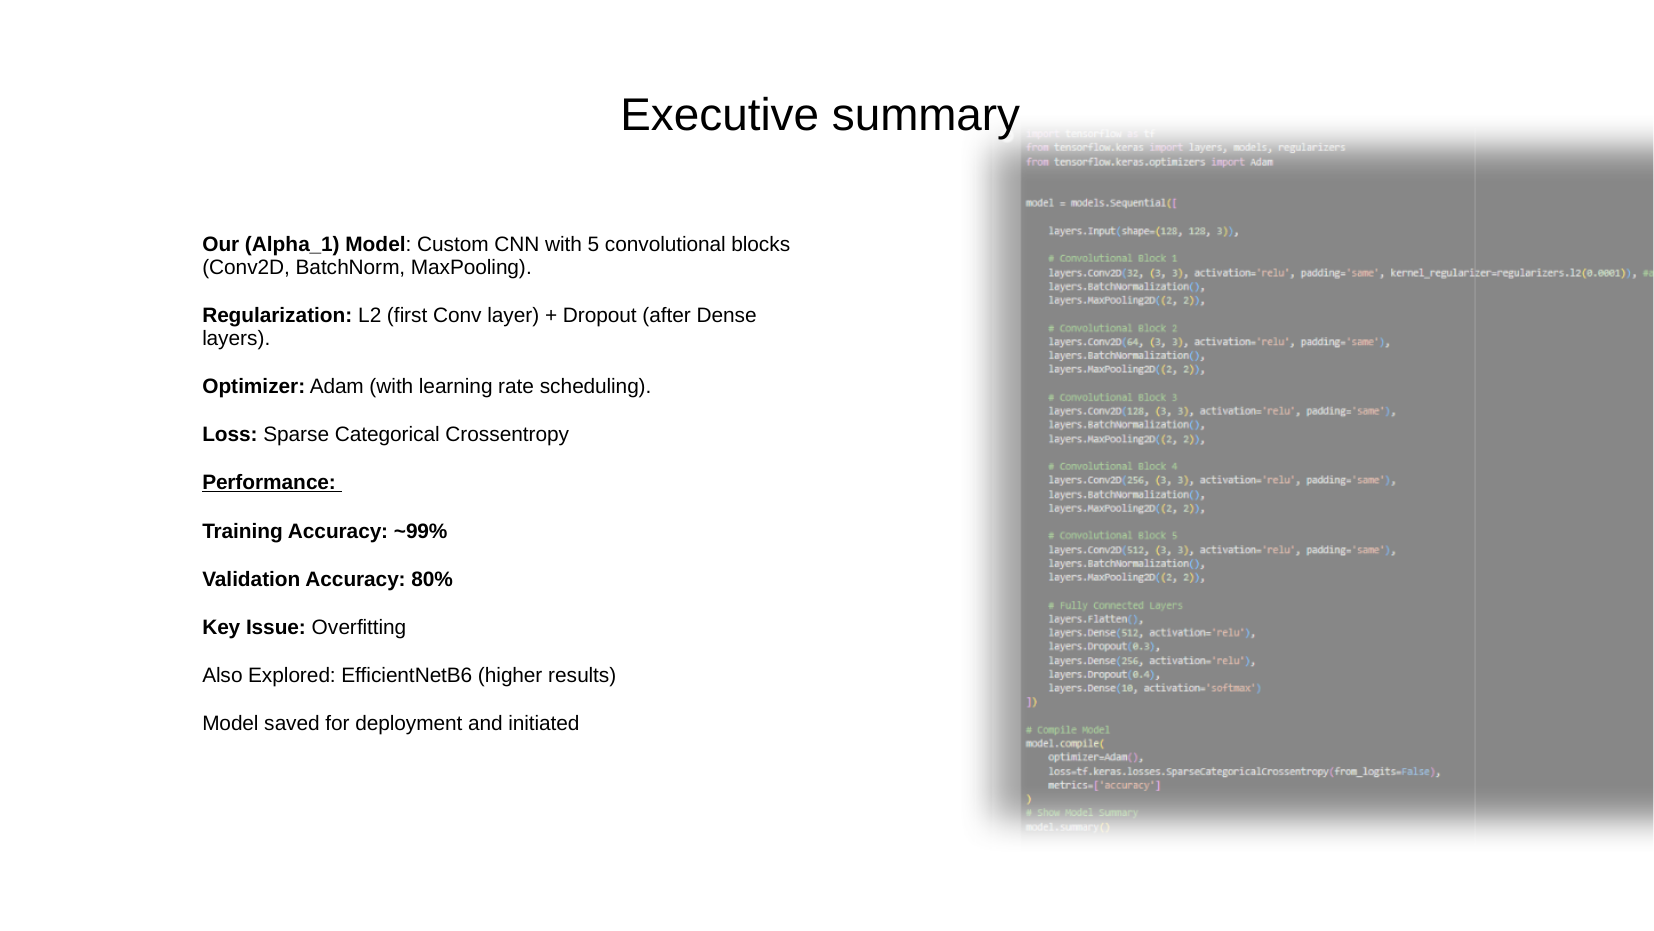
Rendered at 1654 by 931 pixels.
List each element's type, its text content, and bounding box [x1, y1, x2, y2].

picture [958, 112, 1654, 855]
title Executive summary [82, 37, 1571, 193]
text_box Our (Alpha_1) Model: Custom CNN with 5 convolutional blocks (Conv2D, BatchNorm, MaxPooling). Regularization: L2 (first Conv layer) + Dropout (after Dense layers). Optimizer: Adam (with learning rate scheduling). Loss: Sparse Categorical Crossentropy Performance: Training Accuracy: ~99% Validation Accuracy: 80% Key Issue: Overfitting Also Explored: EfficientNetB6 (higher results) Model saved for deployment and initiated [187, 225, 826, 863]
